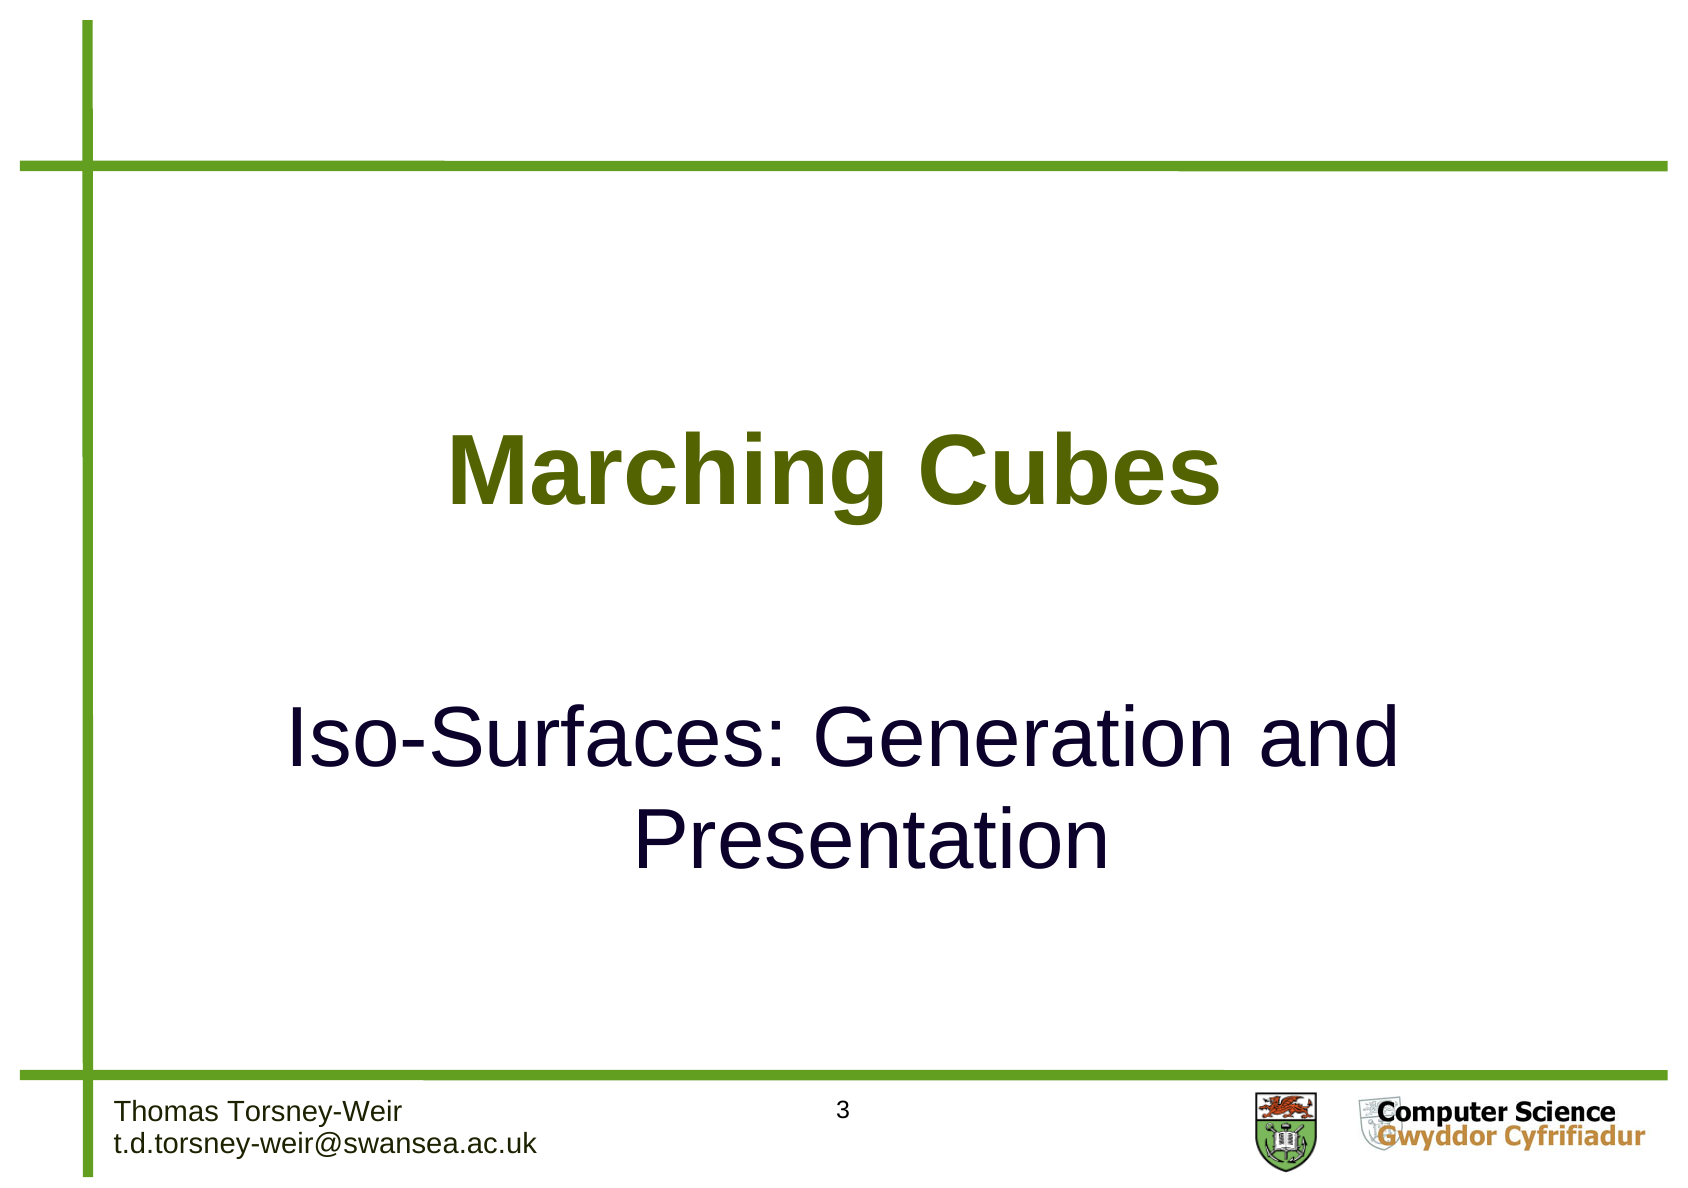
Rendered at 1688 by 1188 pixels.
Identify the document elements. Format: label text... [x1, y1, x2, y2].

title Marching Cubes [430, 407, 1329, 536]
picture [1274, 1092, 1654, 1173]
subtitle Iso-Surfaces: Generation and Presentation [253, 672, 1435, 977]
text_box <number> [412, 1089, 1274, 1188]
